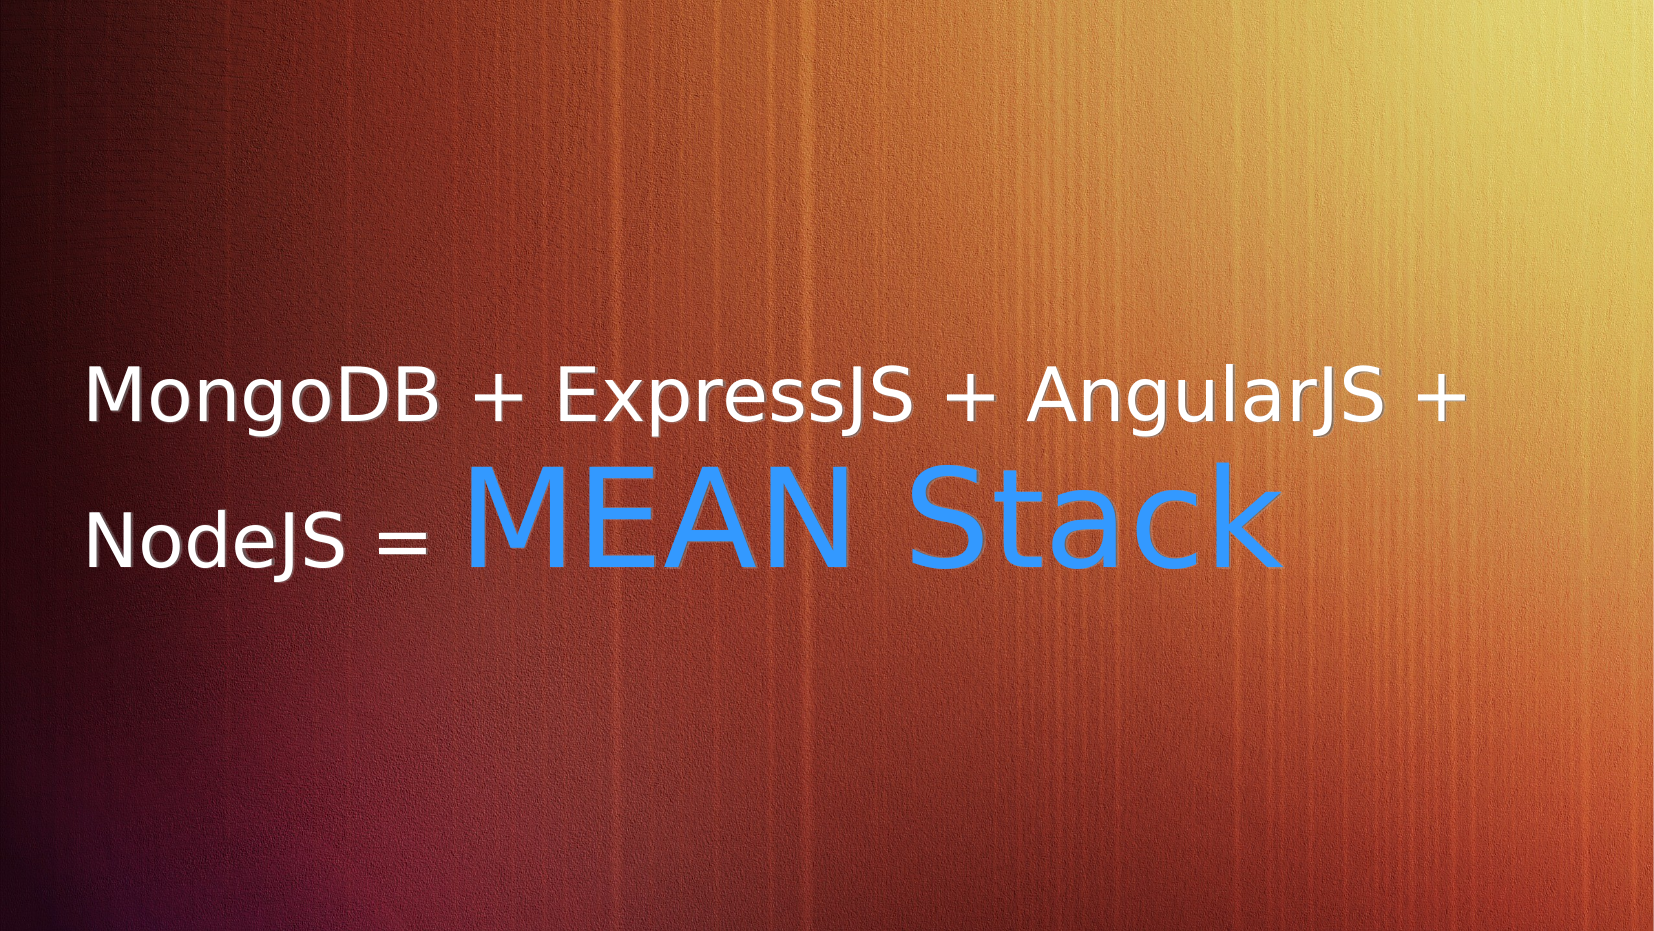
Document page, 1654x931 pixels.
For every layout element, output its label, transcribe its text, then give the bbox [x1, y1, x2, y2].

subtitle MongoDB + ExpressJS + AngularJS + NodeJS = MEAN Stack [82, 195, 1571, 758]
picture [0, 0, 1654, 931]
